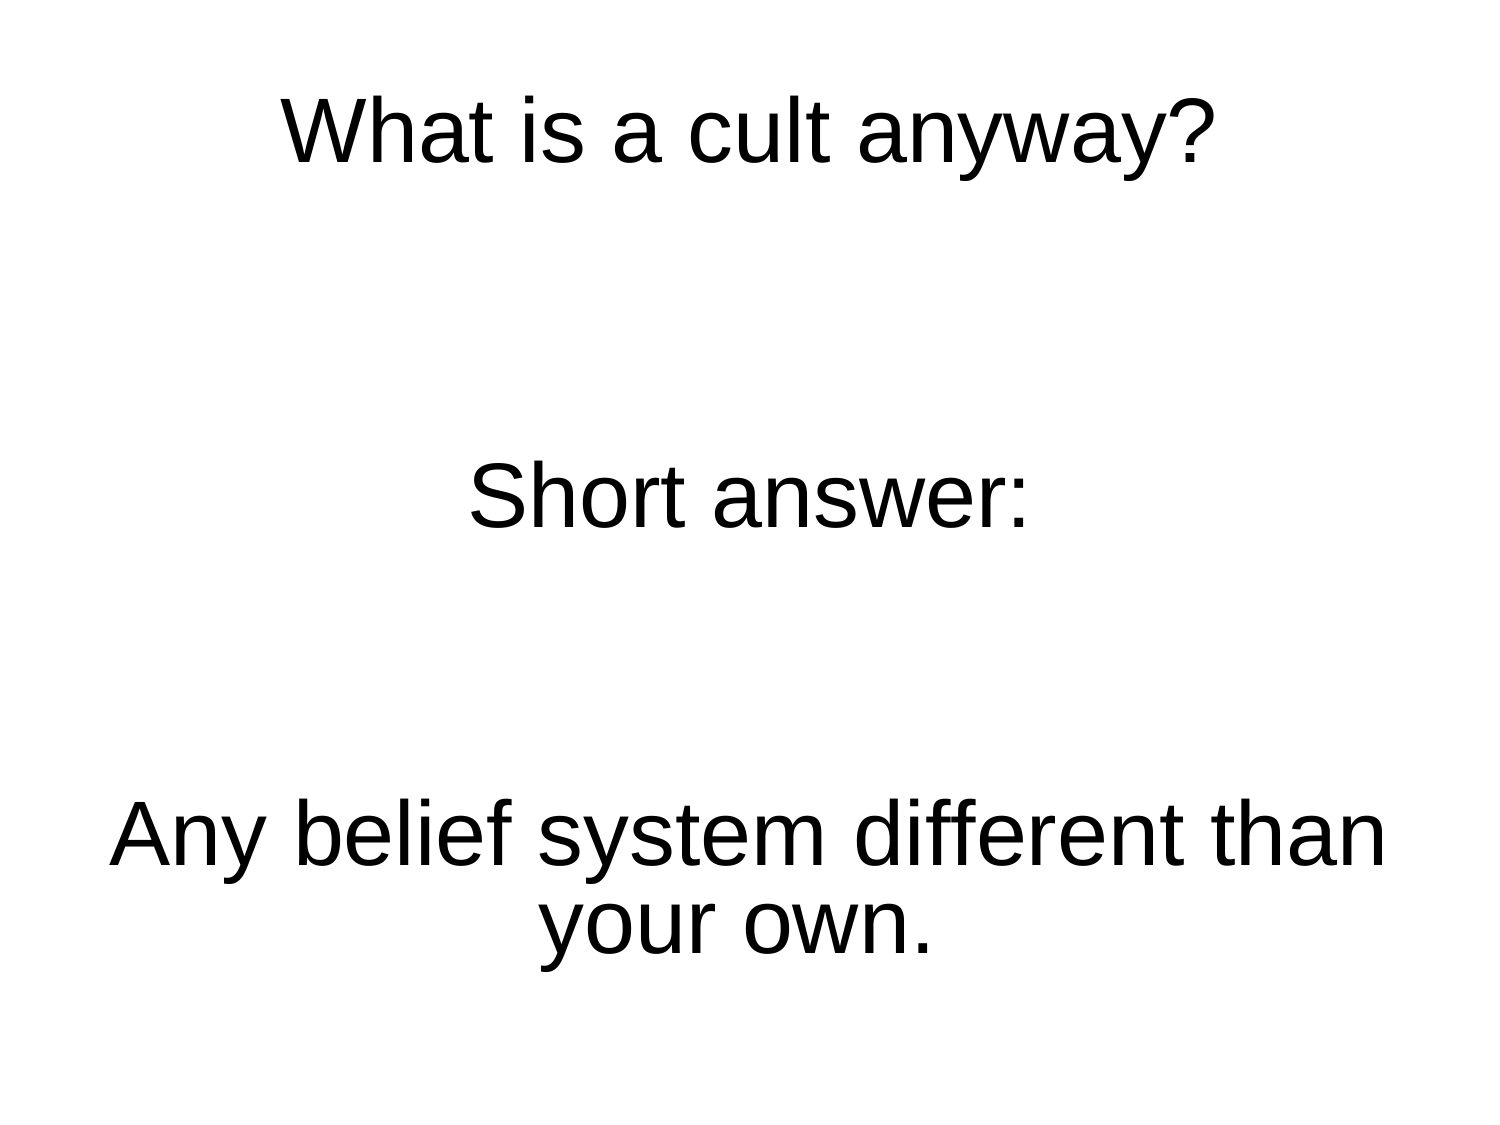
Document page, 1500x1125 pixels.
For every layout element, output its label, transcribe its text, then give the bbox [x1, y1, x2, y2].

text_box Short answer: [0, 449, 1500, 642]
text_box Any belief system different than your own. [0, 787, 1500, 979]
text_box What is a cult anyway? [0, 84, 1500, 188]
